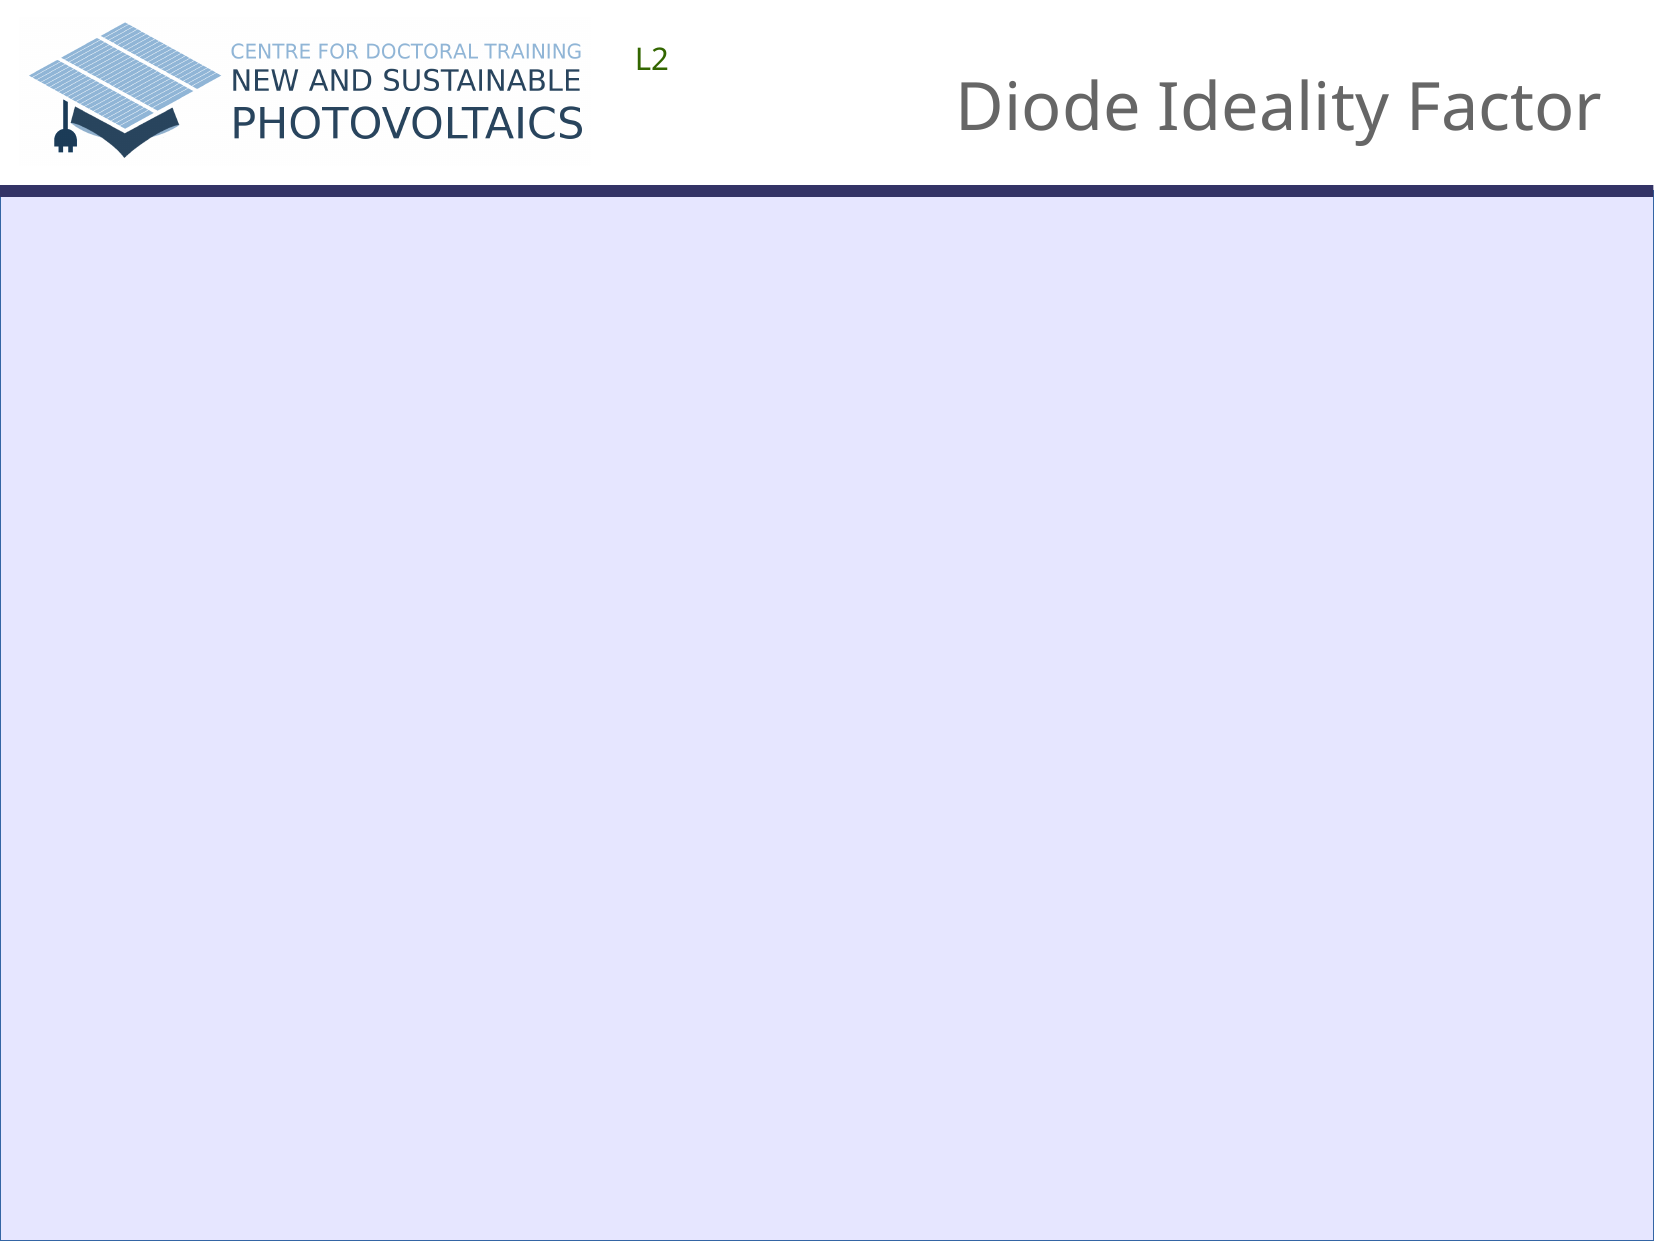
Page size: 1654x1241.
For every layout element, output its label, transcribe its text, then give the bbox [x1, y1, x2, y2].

text_box L2 [620, 29, 880, 80]
text_box [0, 197, 1654, 1241]
text_box Diode Ideality Factor [708, 51, 1619, 142]
picture [19, 17, 591, 166]
